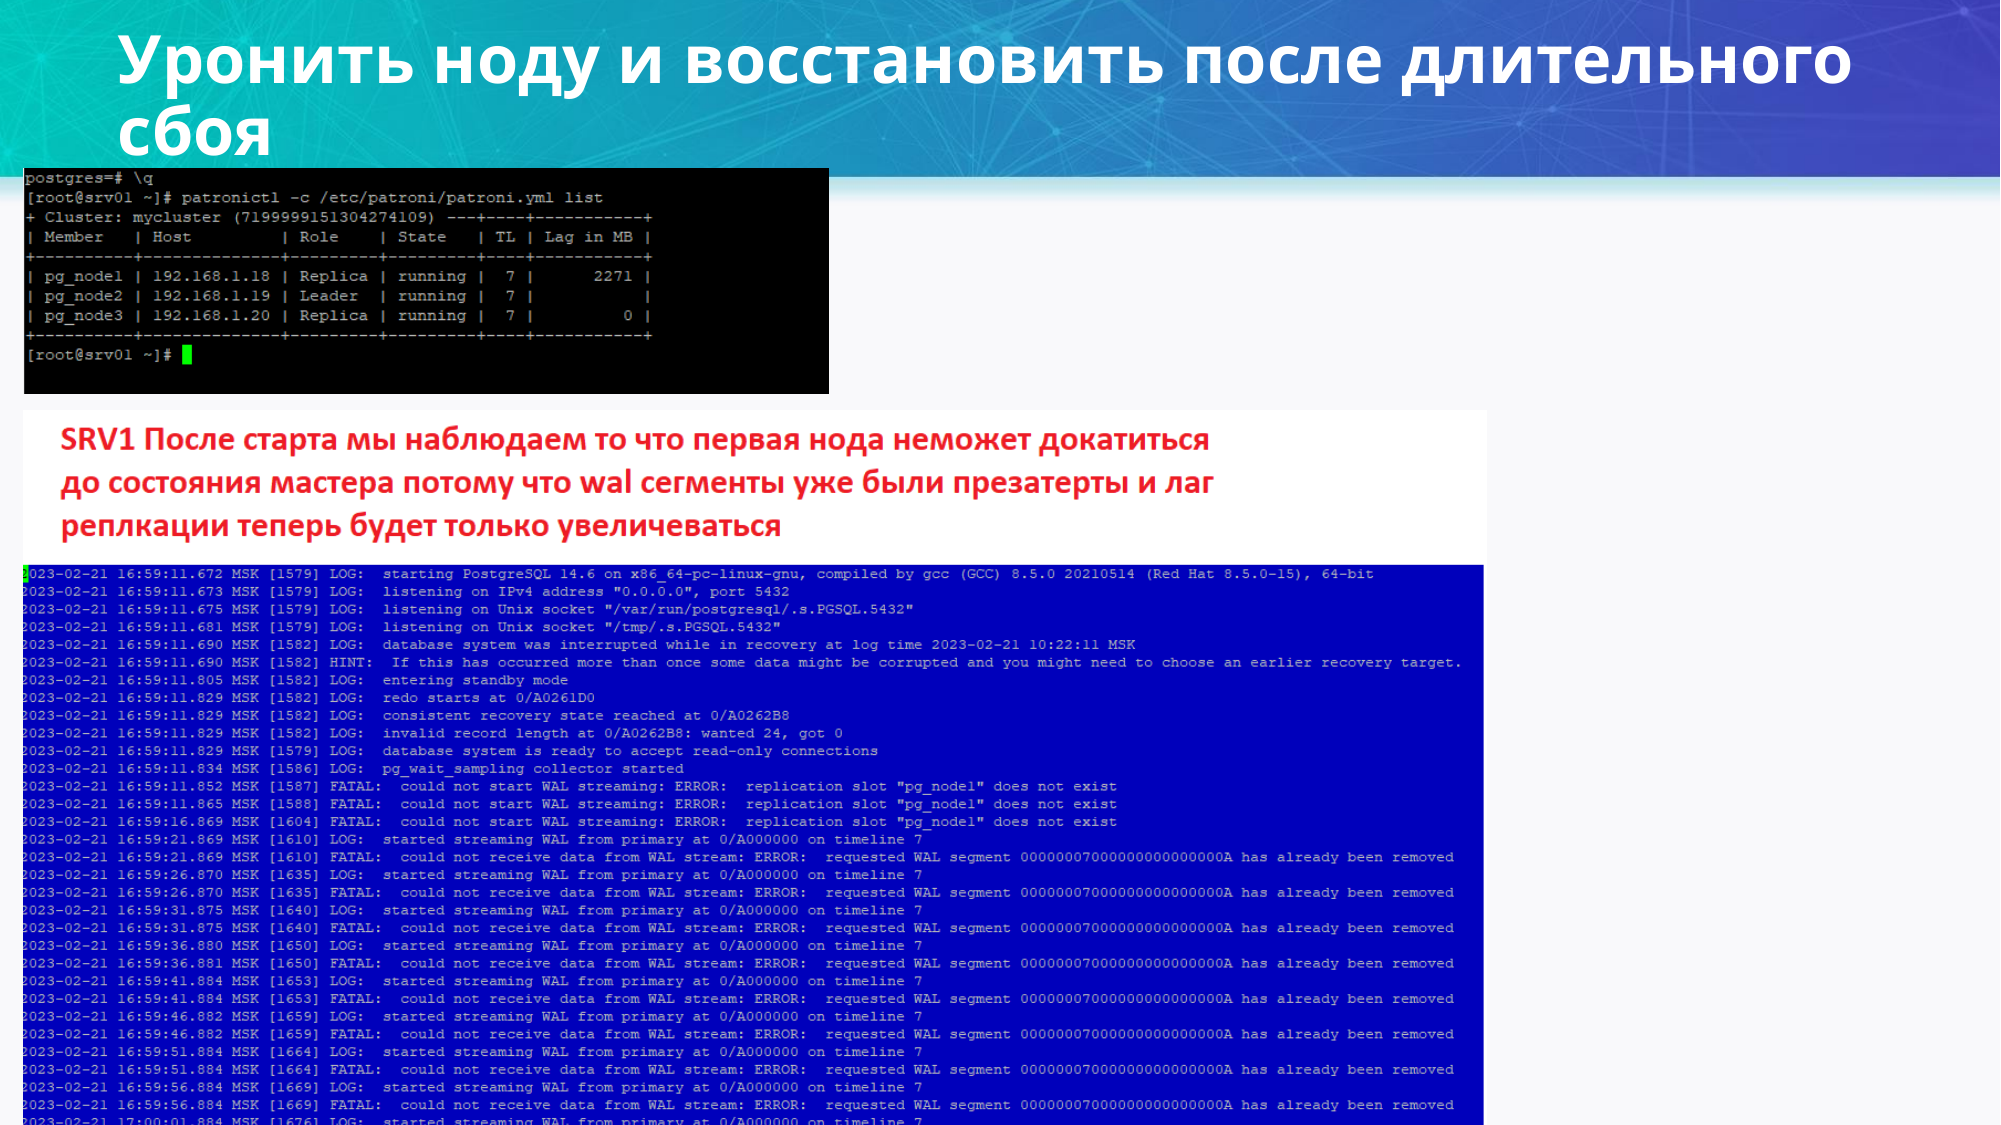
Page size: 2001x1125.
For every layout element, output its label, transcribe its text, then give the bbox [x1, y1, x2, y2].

picture [0, 0, 2000, 1125]
text_box Уронить ноду и восстановить после длительного сбоя [117, 57, 1882, 140]
